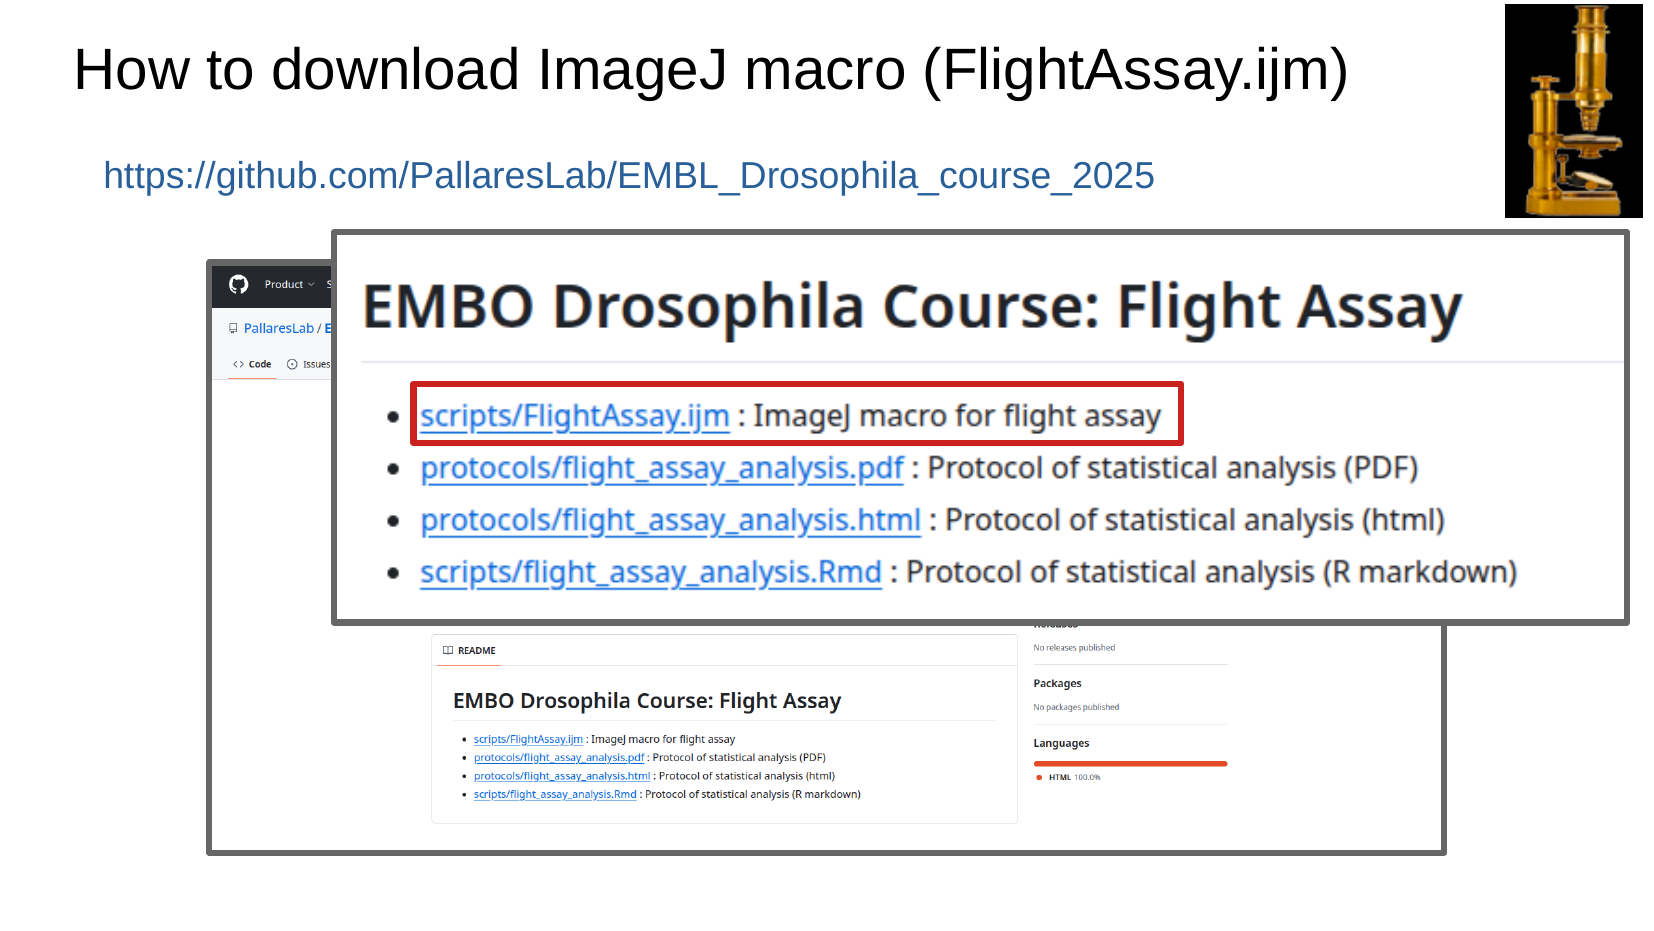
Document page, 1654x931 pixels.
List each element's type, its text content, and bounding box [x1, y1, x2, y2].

text_box https://github.com/PallaresLab/EMBL_Drosophila_course_2025 [88, 147, 1505, 218]
picture [336, 235, 1625, 620]
text_box How to download ImageJ macro (FlightAssay.ijm) [59, 29, 1418, 148]
picture [212, 265, 1442, 850]
picture [1505, 4, 1643, 218]
